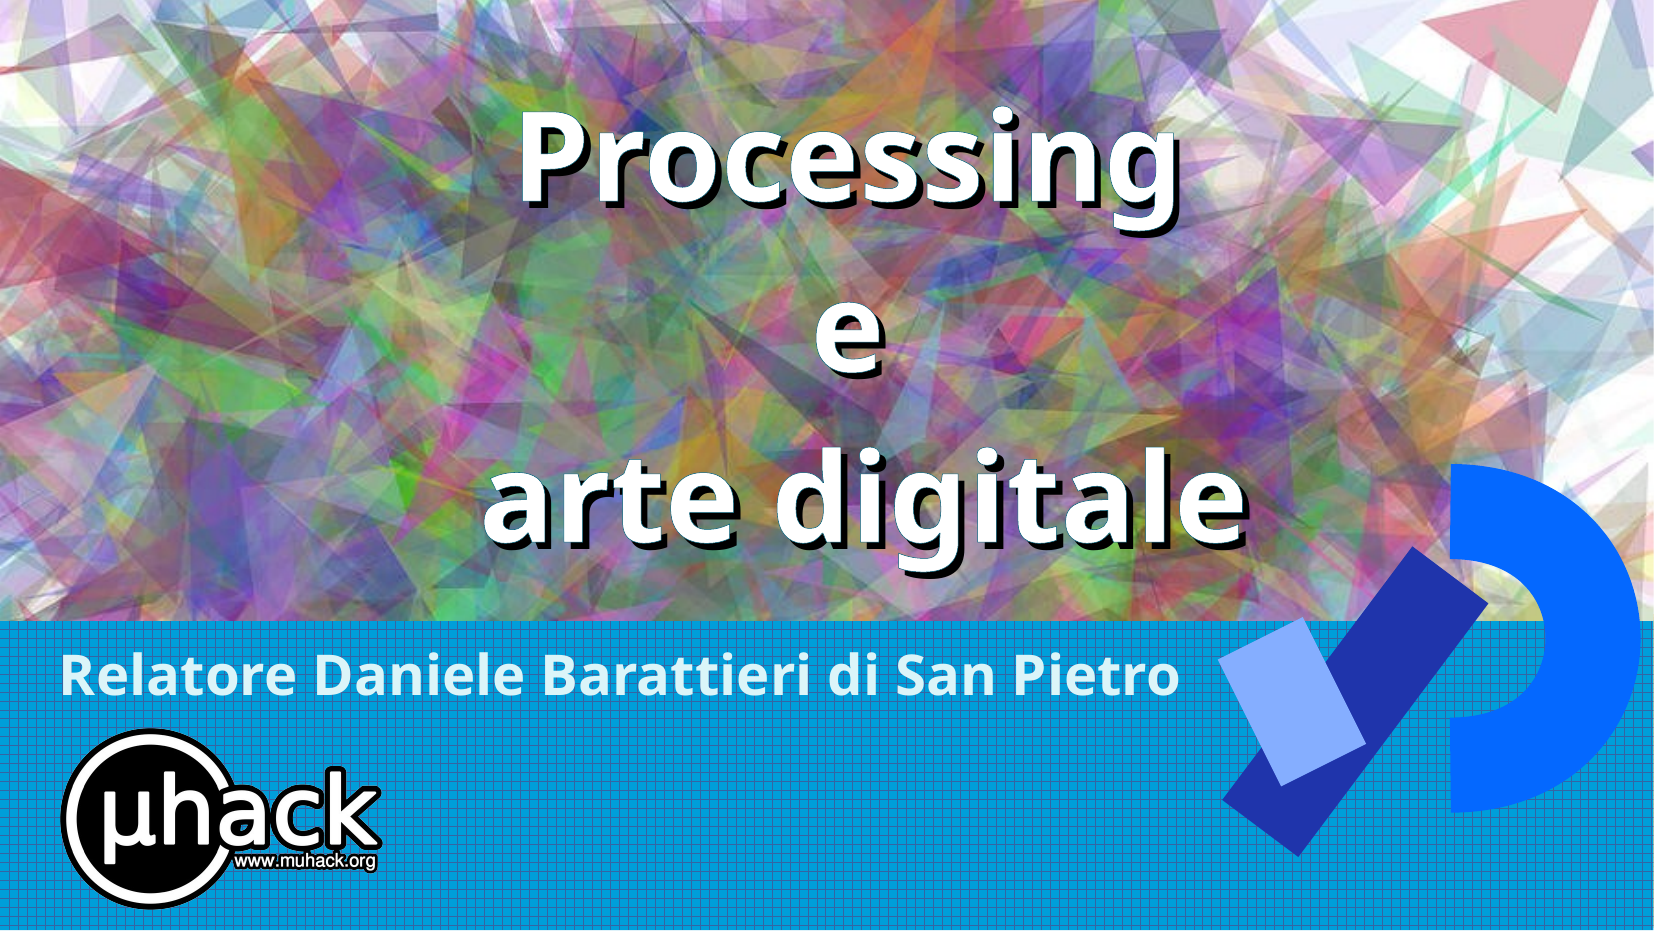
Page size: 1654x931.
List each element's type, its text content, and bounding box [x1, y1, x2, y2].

subtitle Relatore Daniele Barattieri di San Pietro [59, 634, 1202, 827]
picture [0, 0, 1654, 855]
title Processing e arte digitale [147, 47, 1580, 579]
picture [61, 728, 382, 909]
